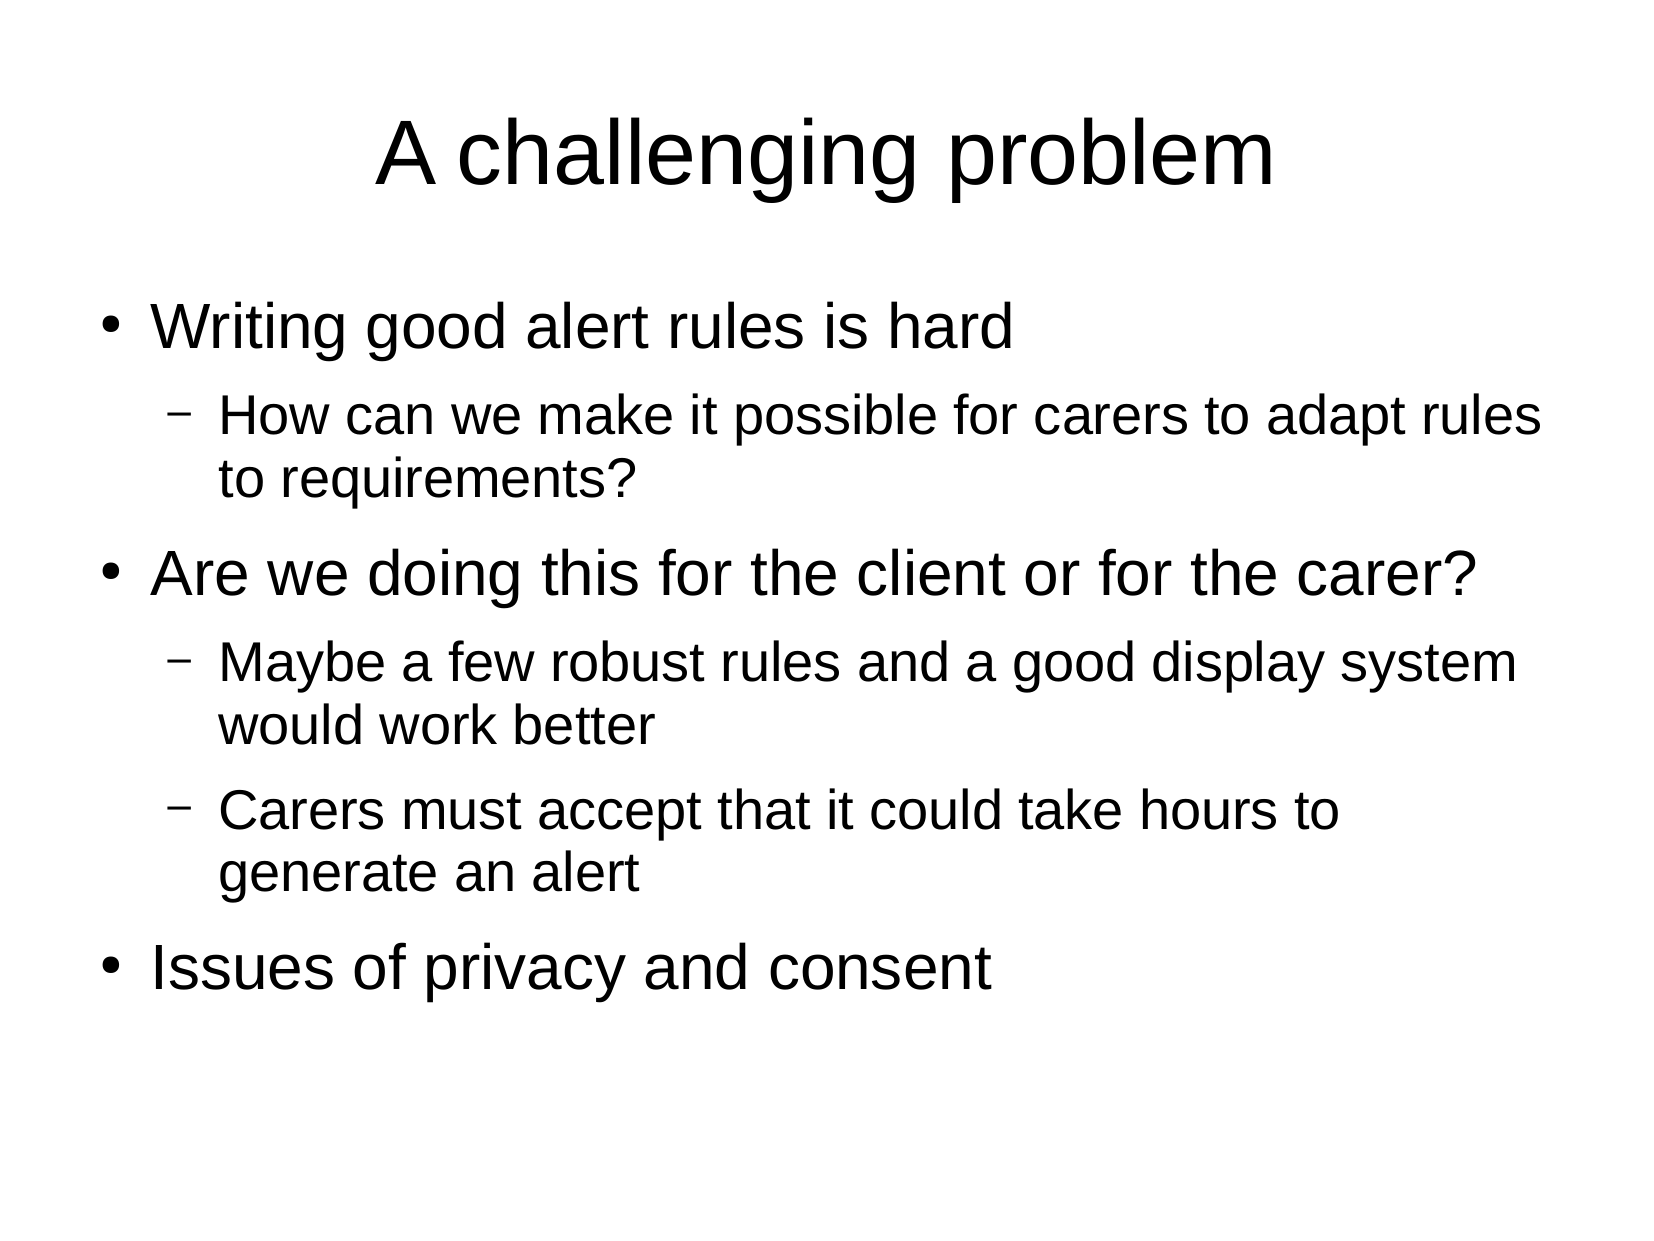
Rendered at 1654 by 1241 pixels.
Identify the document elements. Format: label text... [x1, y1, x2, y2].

title A challenging problem [82, 49, 1571, 257]
list Writing good alert rules is hard How can we make it possible for carers to adapt rules to requirements? Are we doing this for the client or for the carer? Maybe a few robust rules and a good display system would work better Carers must accept that it could take hours to generate an alert Issues of privacy and consent [82, 290, 1571, 1010]
